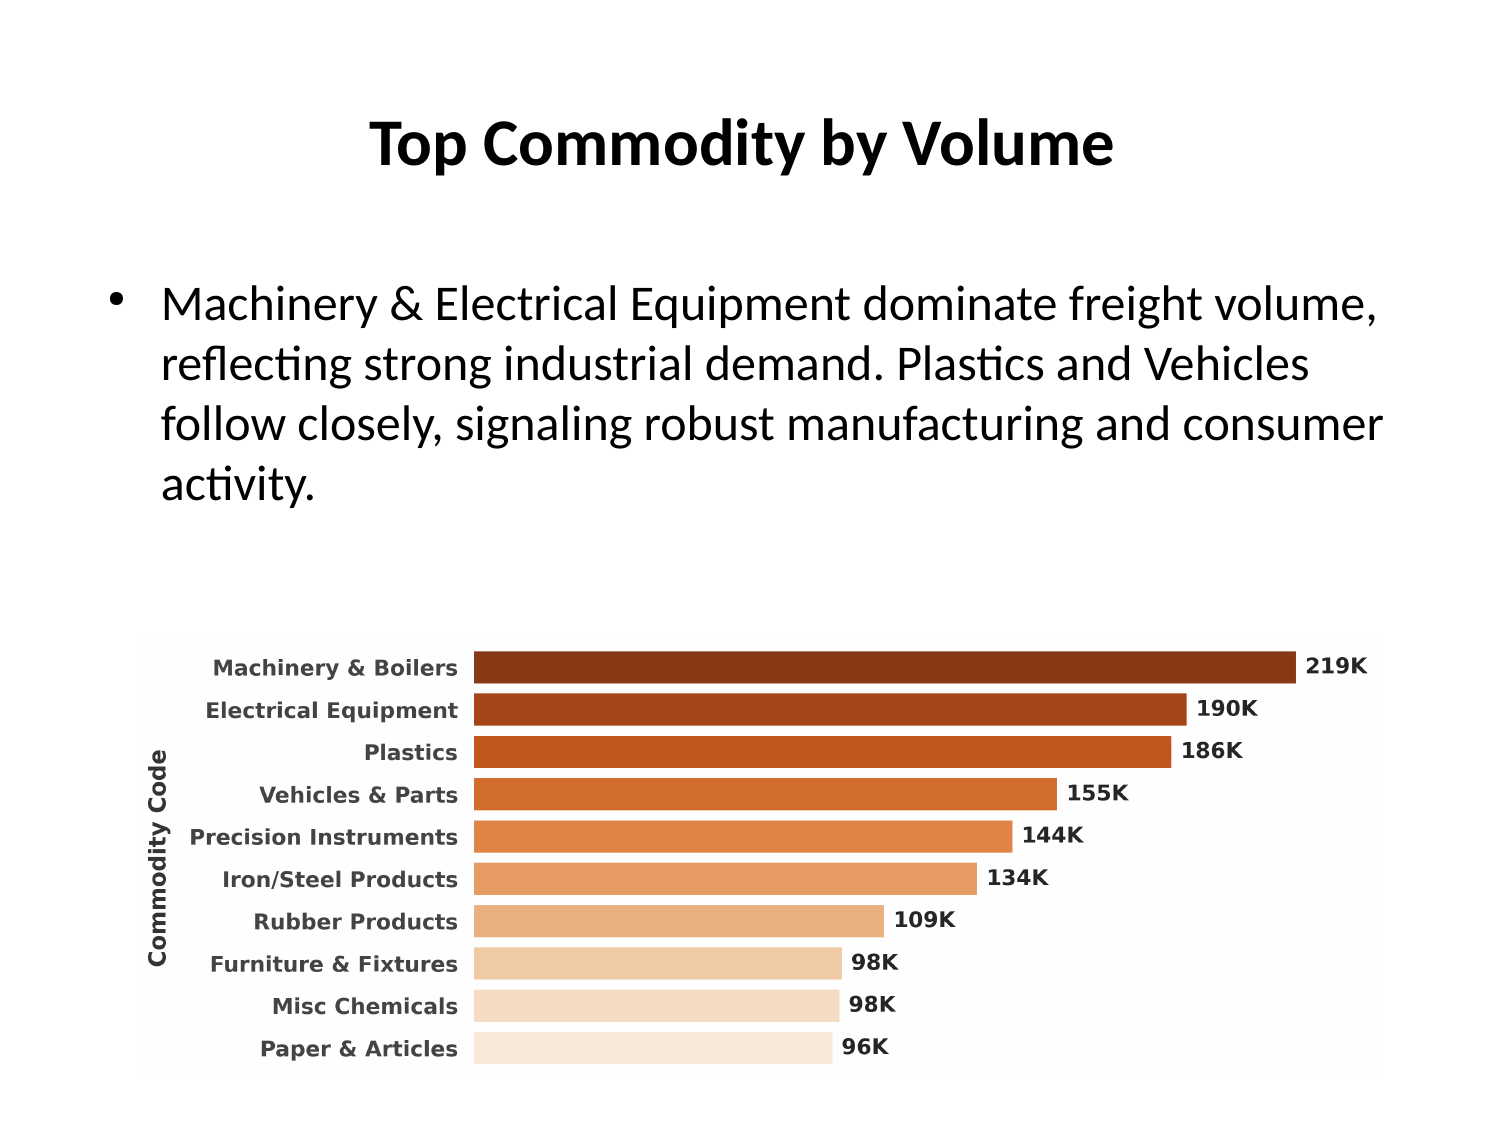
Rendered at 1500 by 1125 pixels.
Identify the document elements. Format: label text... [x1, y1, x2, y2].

picture [137, 635, 1378, 1080]
list Machinery & Electrical Equipment dominate freight volume, reflecting strong industrial demand. Plastics and Vehicles follow closely, signaling robust manufacturing and consumer activity. [75, 262, 1425, 1005]
title Top Commodity by Volume [75, 45, 1425, 233]
